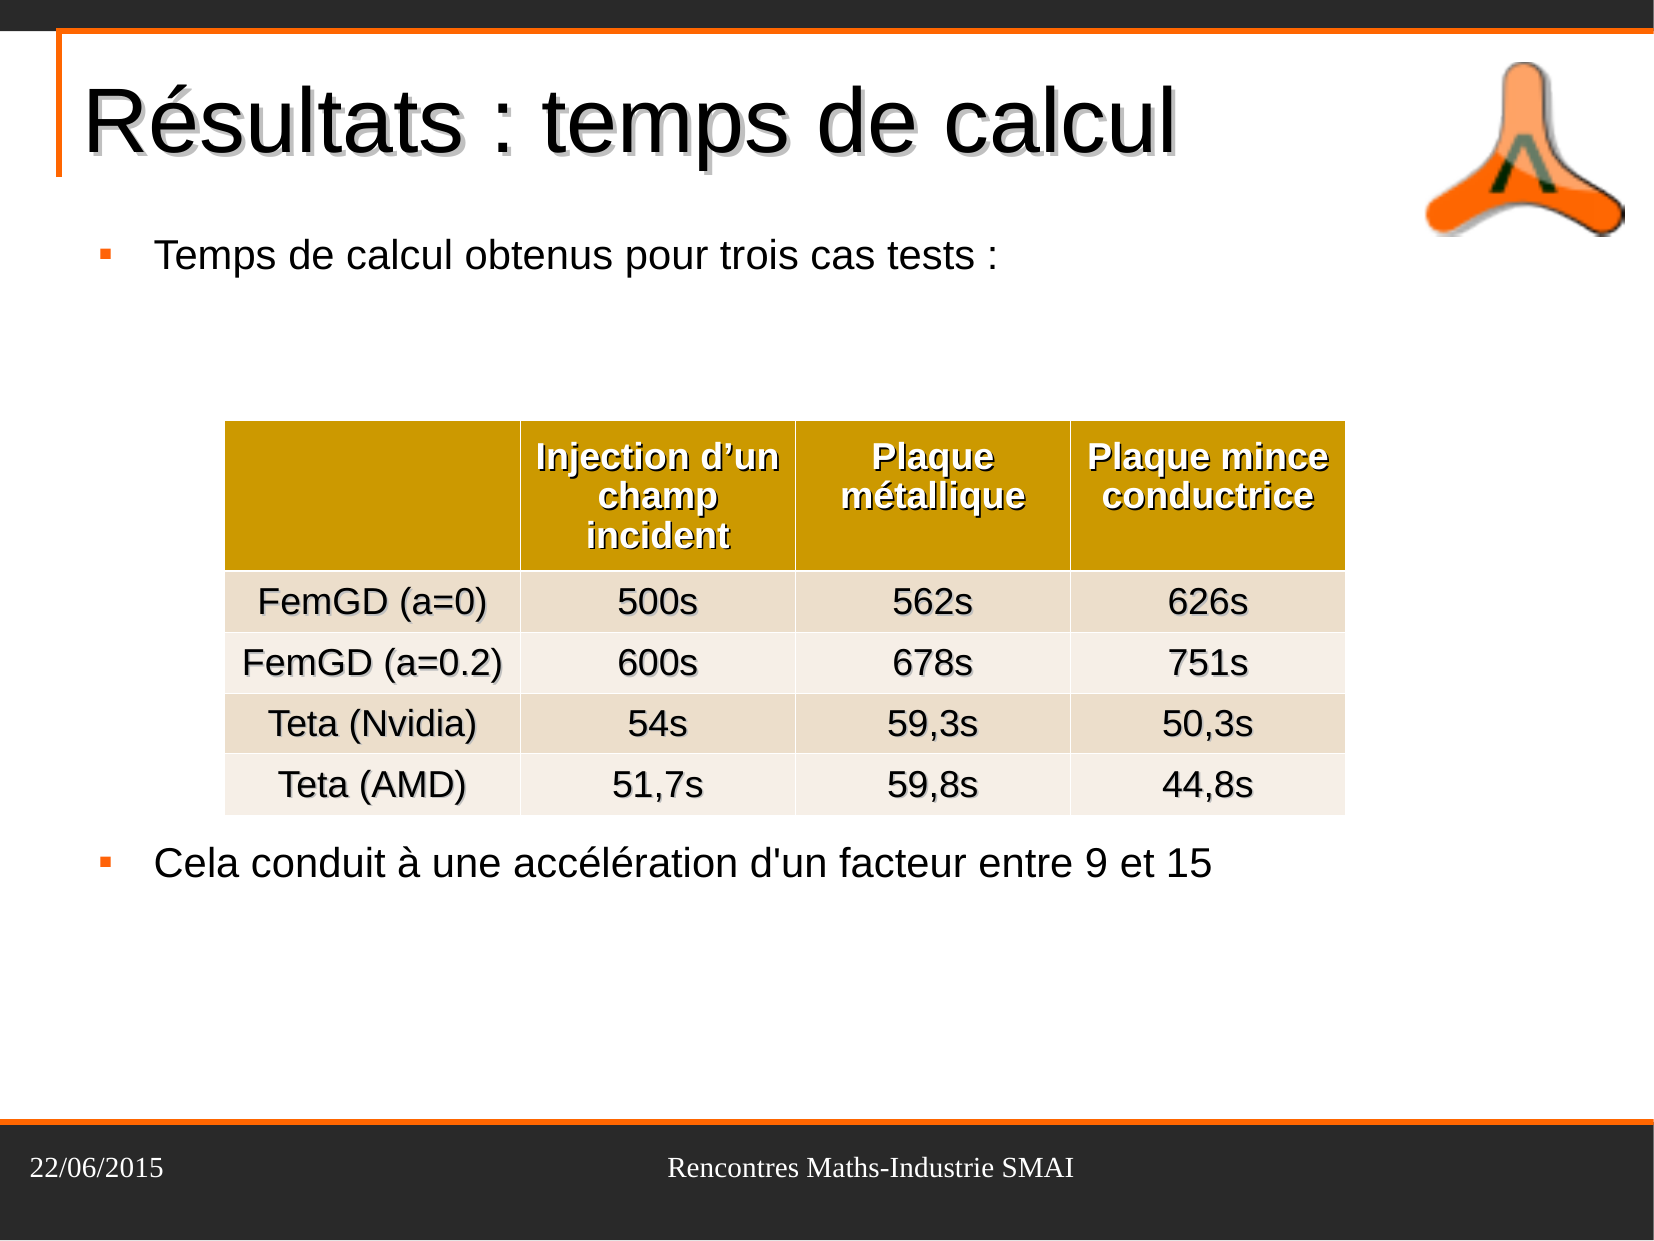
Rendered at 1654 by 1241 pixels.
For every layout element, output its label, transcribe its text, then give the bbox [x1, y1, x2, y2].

table_cell 59,8s [796, 754, 1070, 815]
table_cell 626s [1071, 572, 1345, 632]
table_cell 59,3s [796, 694, 1070, 753]
table_cell FemGD (a=0.2) [225, 633, 520, 693]
table_cell Teta (Nvidia) [225, 694, 520, 753]
table_cell 751s [1071, 633, 1345, 693]
table_cell 562s [796, 572, 1070, 632]
table_cell 500s [521, 572, 795, 632]
list Temps de calcul obtenus pour trois cas tests : Cela conduit à une accélération d'un facteur entre 9 et 15 [82, 231, 1571, 1109]
table_cell 600s [521, 633, 795, 693]
table_header Injection d’un champ incident [521, 421, 795, 570]
table_cell 678s [796, 633, 1070, 693]
table_header Plaque métallique [796, 421, 1070, 570]
title Résultats : temps de calcul [82, 49, 1418, 192]
table_cell 51,7s [521, 754, 795, 815]
picture [1424, 62, 1625, 237]
table_header [225, 421, 520, 570]
table_cell 54s [521, 694, 795, 753]
table_cell FemGD (a=0) [225, 572, 520, 632]
table_cell Teta (AMD) [225, 754, 520, 815]
table_cell 44,8s [1071, 754, 1345, 815]
table_cell 50,3s [1071, 694, 1345, 753]
table_header Plaque mince conductrice [1071, 421, 1345, 570]
